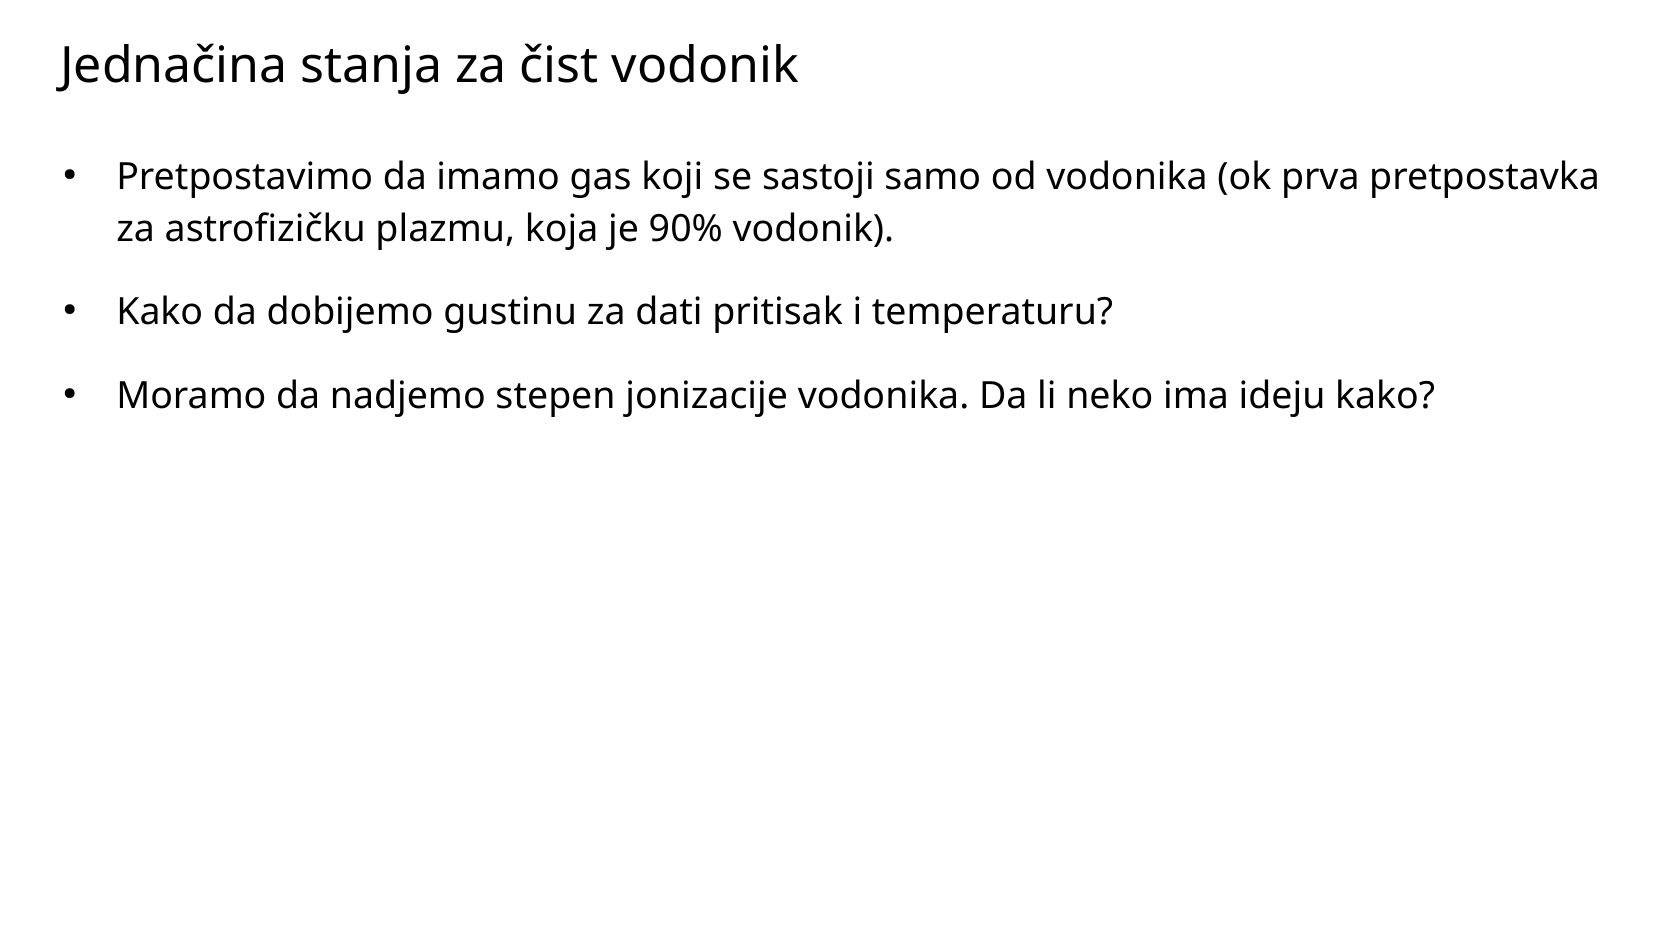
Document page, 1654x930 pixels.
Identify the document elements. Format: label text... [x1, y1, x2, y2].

list Pretpostavimo da imamo gas koji se sastoji samo od vodonika (ok prva pretpostavka za astrofizičku plazmu, koja je 90% vodonik). Kako da dobijemo gustinu za dati pritisak i temperaturu? Moramo da nadjemo stepen jonizacije vodonika. Da li neko ima ideju kako? [45, 149, 1635, 880]
title Jednačina stanja za čist vodonik [59, 13, 1648, 113]
